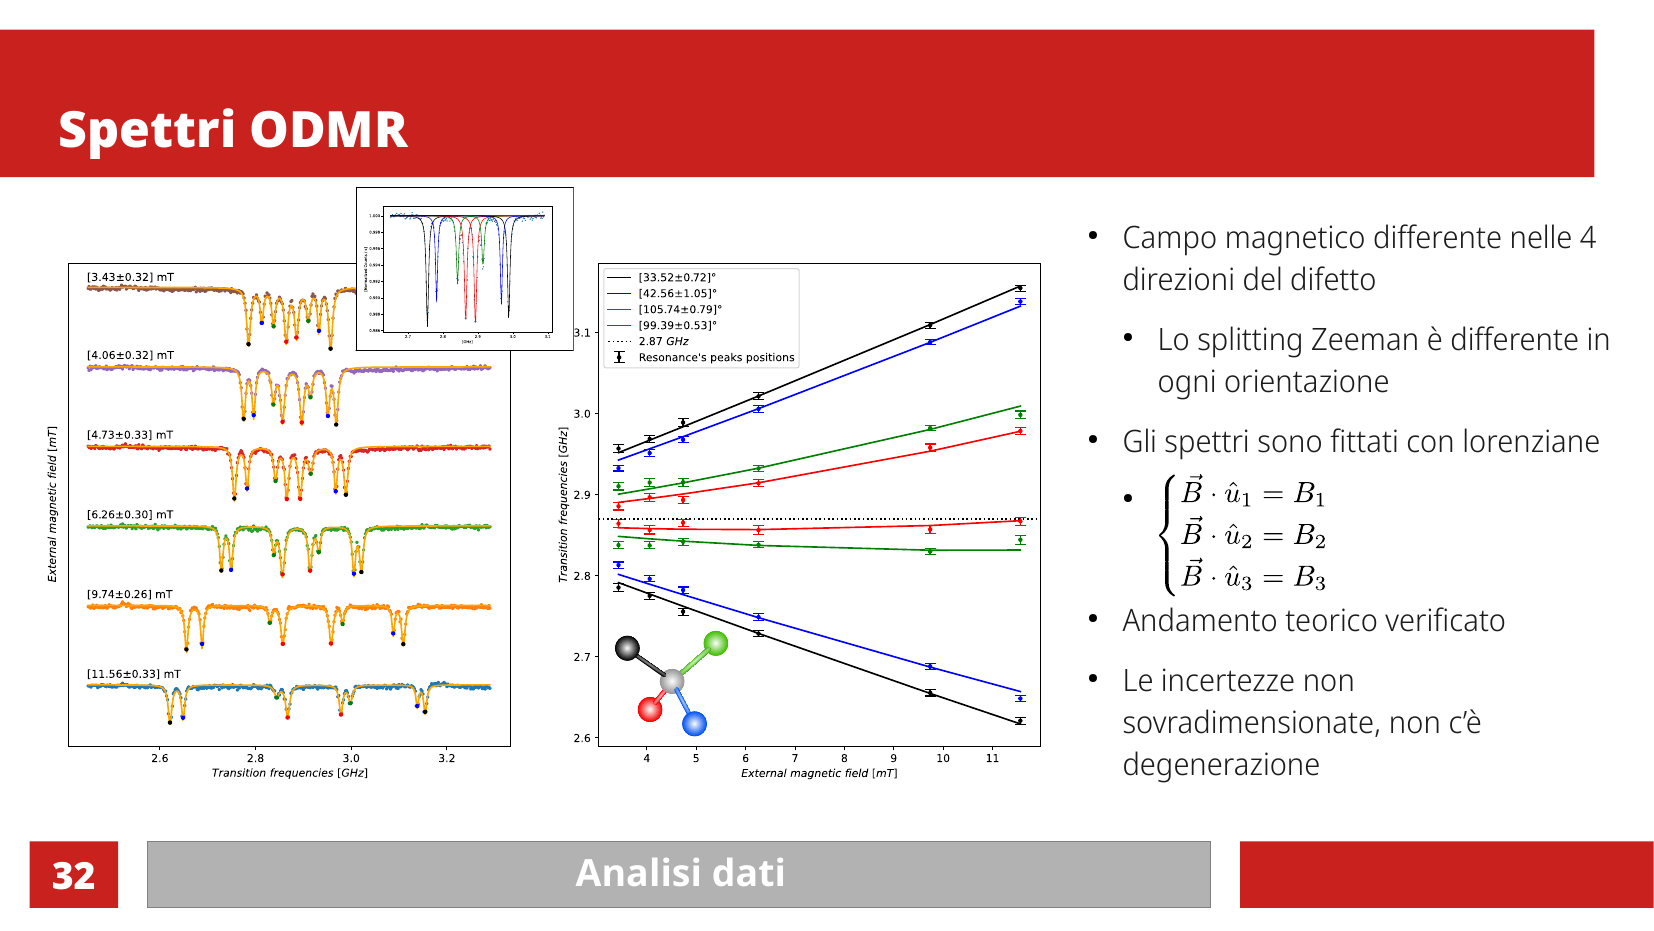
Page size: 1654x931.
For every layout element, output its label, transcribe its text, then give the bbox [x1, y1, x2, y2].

text_box Analisi dati [155, 838, 1206, 905]
list Campo magnetico differente nelle 4 direzioni del difetto Lo splitting Zeeman è differente in ogni orientazione Gli spettri sono fittati con lorenziane Andamento teorico verificato Le incertezze non sovradimensionate, non c’è degenerazione [1167, 211, 1613, 788]
picture [0, 186, 1167, 816]
title Spettri ODMR [59, 44, 1595, 163]
text_box [1167, 473, 1326, 597]
